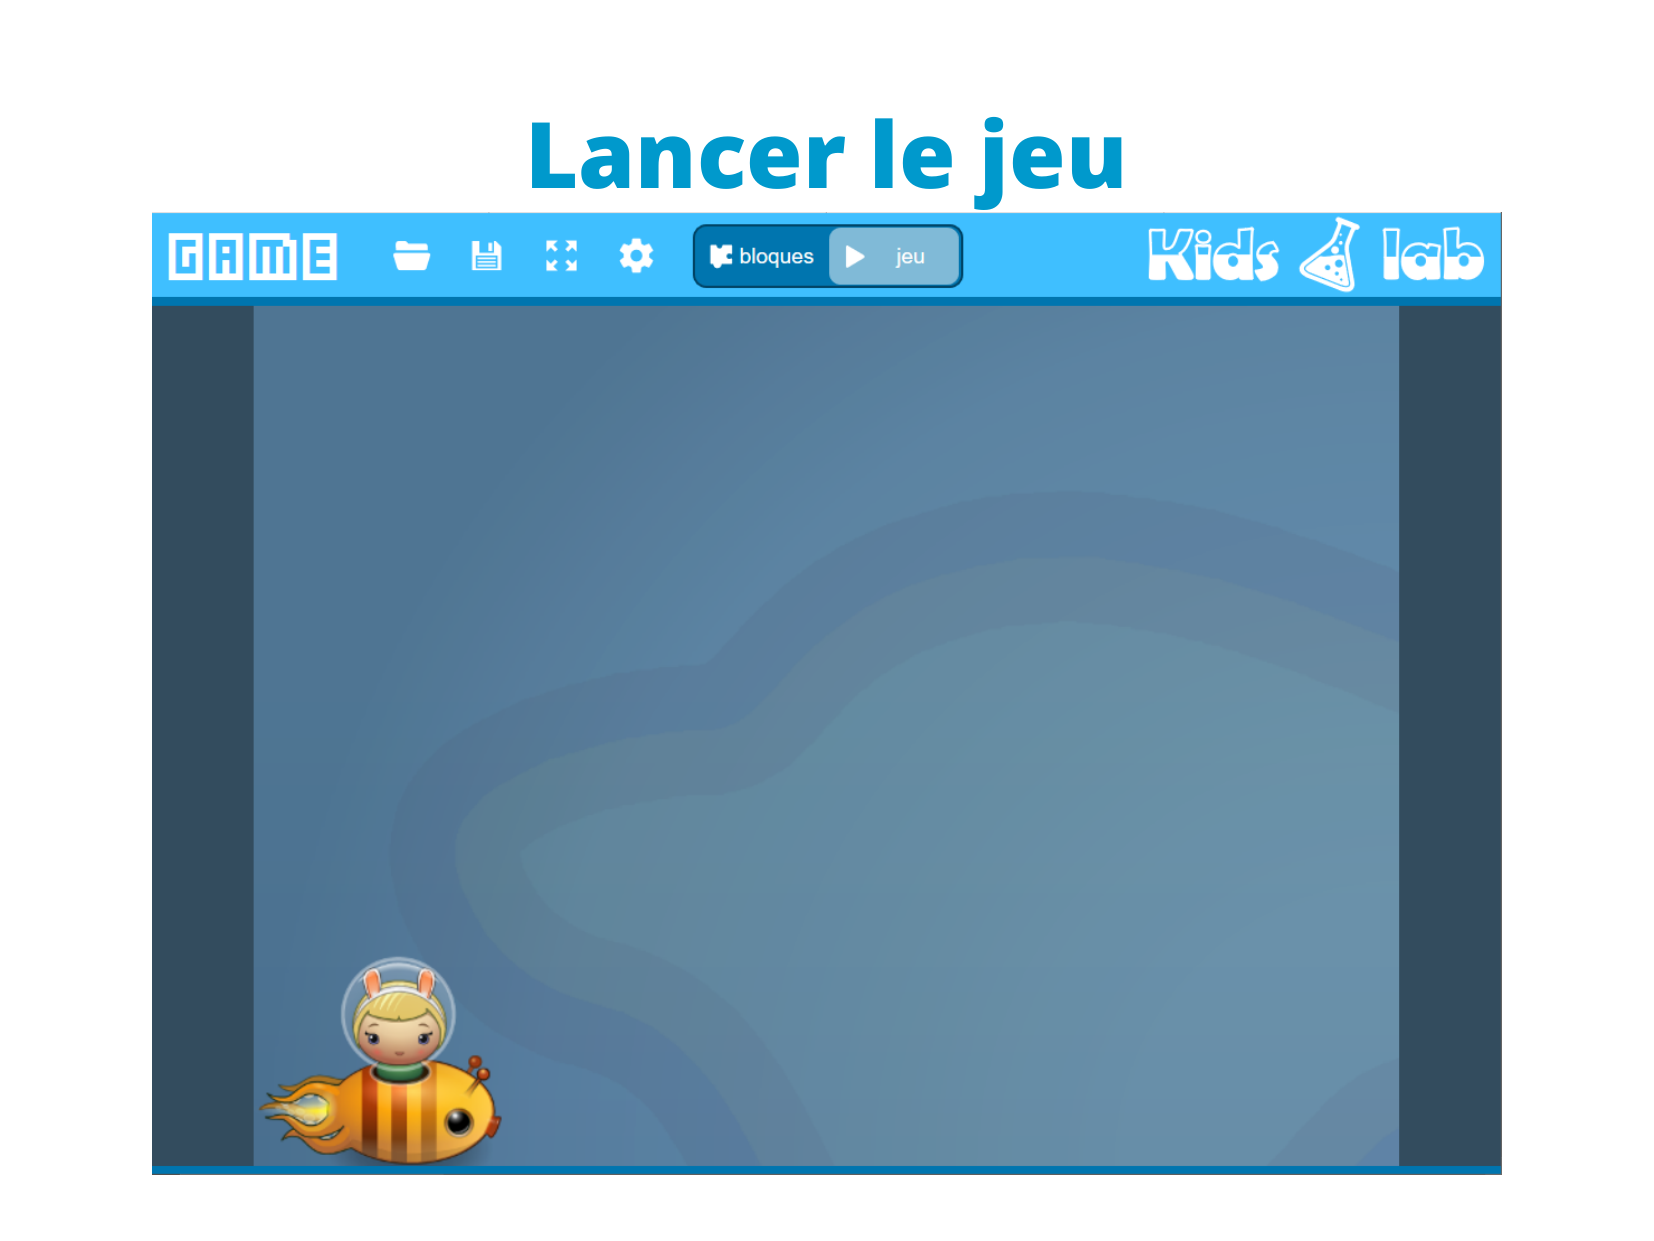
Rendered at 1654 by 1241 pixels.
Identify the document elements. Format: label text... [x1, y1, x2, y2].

title Lancer le jeu [82, 49, 1571, 257]
picture [152, 212, 1502, 1175]
